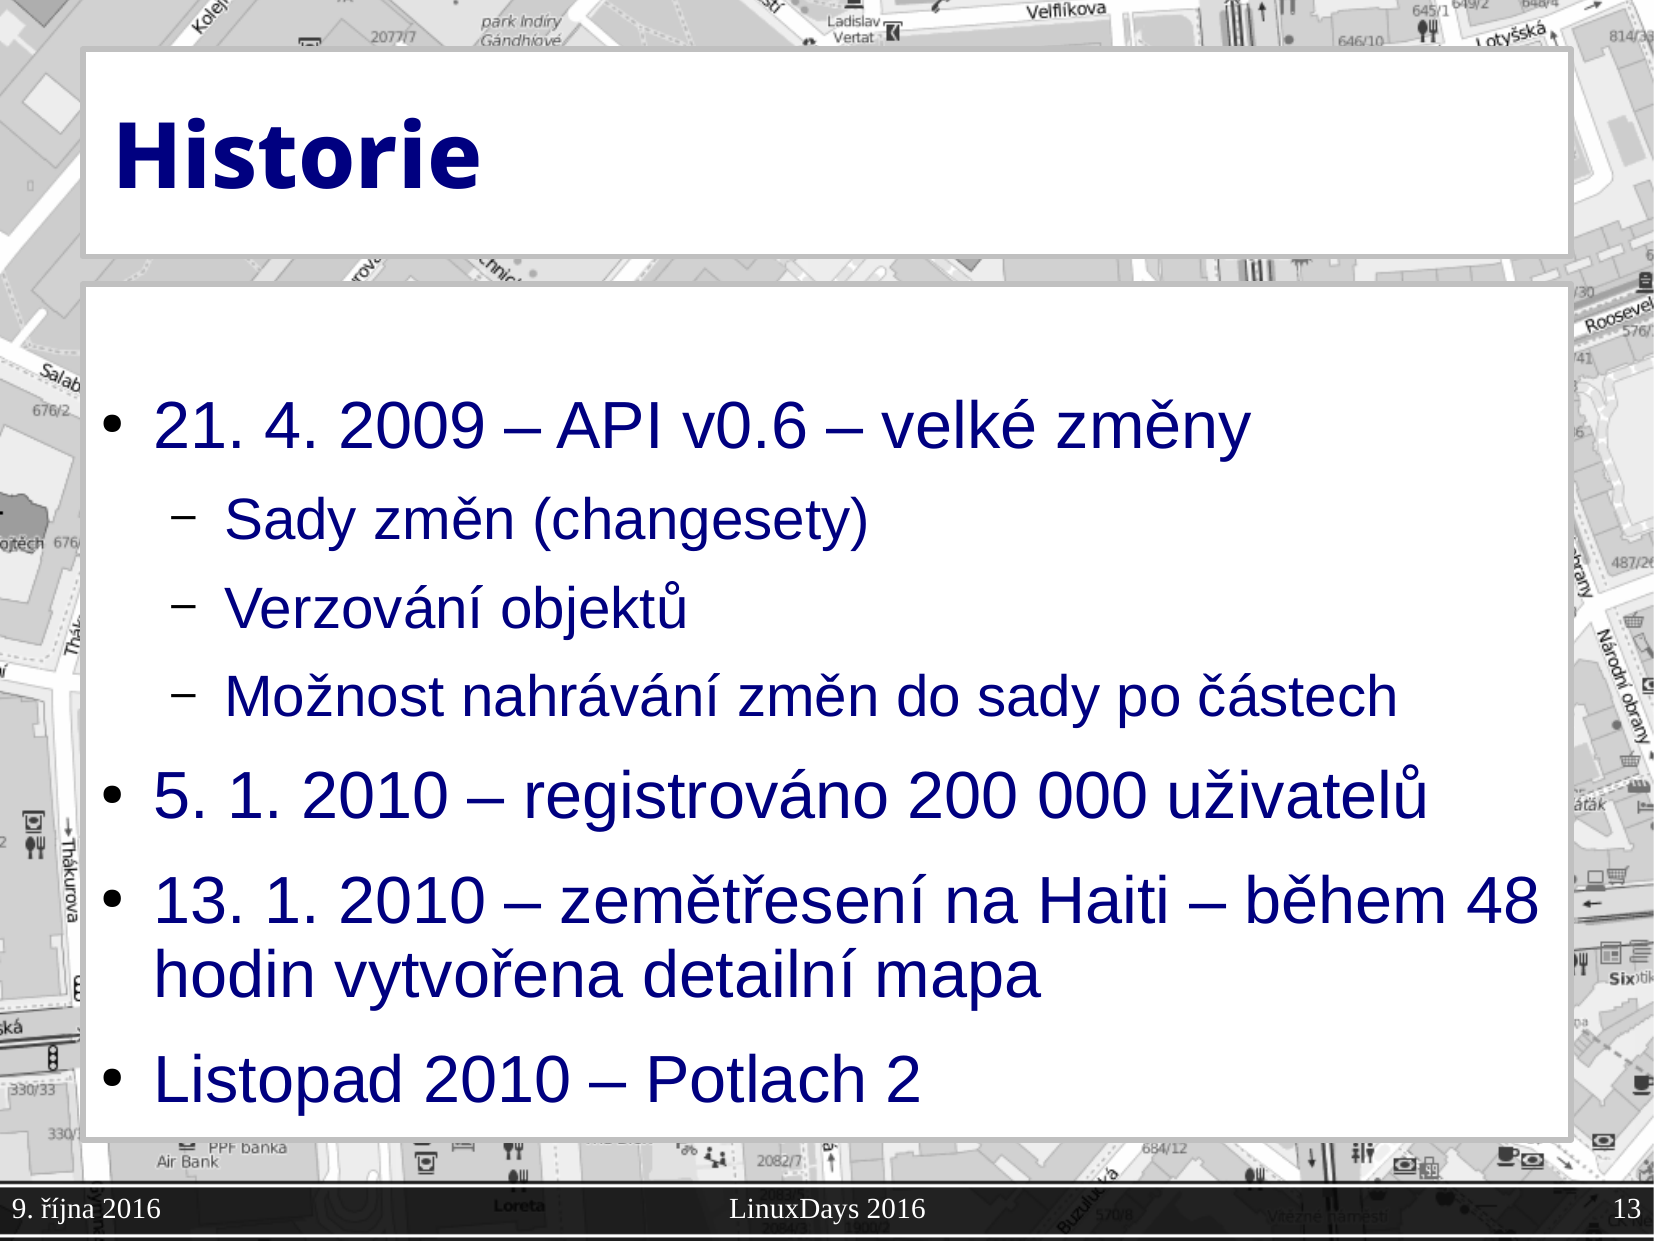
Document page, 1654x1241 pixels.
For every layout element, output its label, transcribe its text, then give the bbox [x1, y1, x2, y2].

picture [0, 0, 1654, 1241]
list 21. 4. 2009 – API v0.6 – velké změny Sady změn (changesety) Verzování objektů Možnost nahrávání změn do sady po částech 5. 1. 2010 – registrováno 200 000 uživatelů 13. 1. 2010 – zemětřesení na Haiti – během 48 hodin vytvořena detailní mapa Listopad 2010 – Potlach 2 [82, 284, 1571, 1140]
title Historie [82, 49, 1571, 257]
